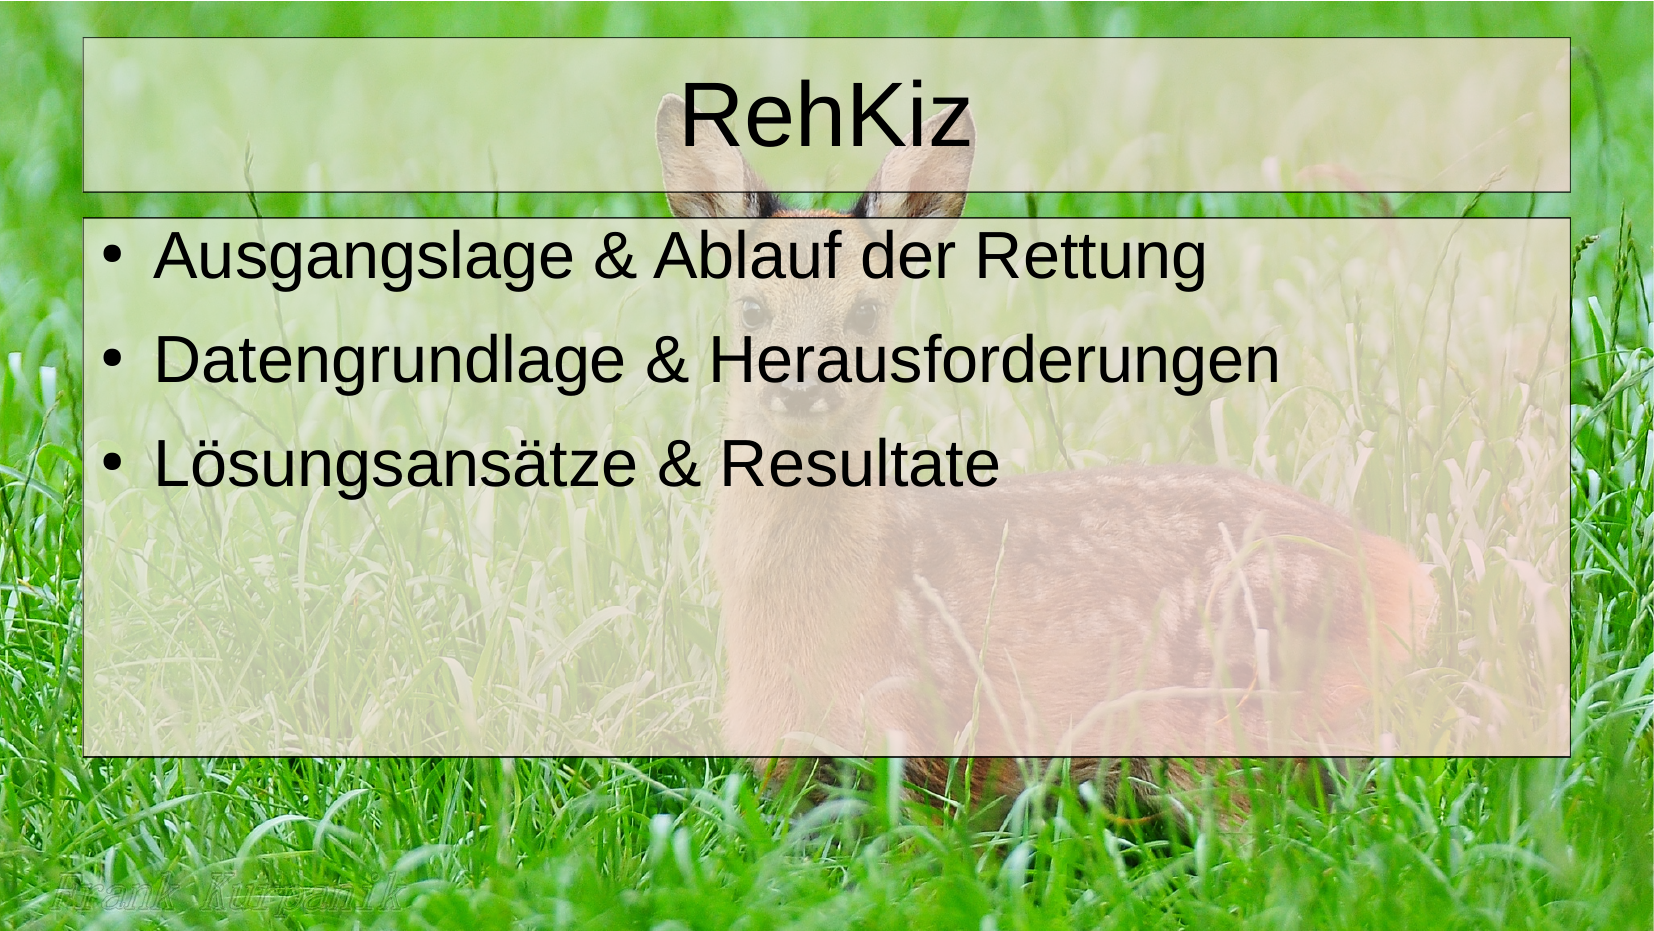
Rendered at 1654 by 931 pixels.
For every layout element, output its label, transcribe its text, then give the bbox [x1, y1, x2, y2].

picture [0, 1, 1654, 931]
title RehKiz [82, 37, 1571, 193]
list Ausgangslage & Ablauf der Rettung Datengrundlage & Herausforderungen Lösungsansätze & Resultate [82, 217, 1571, 758]
